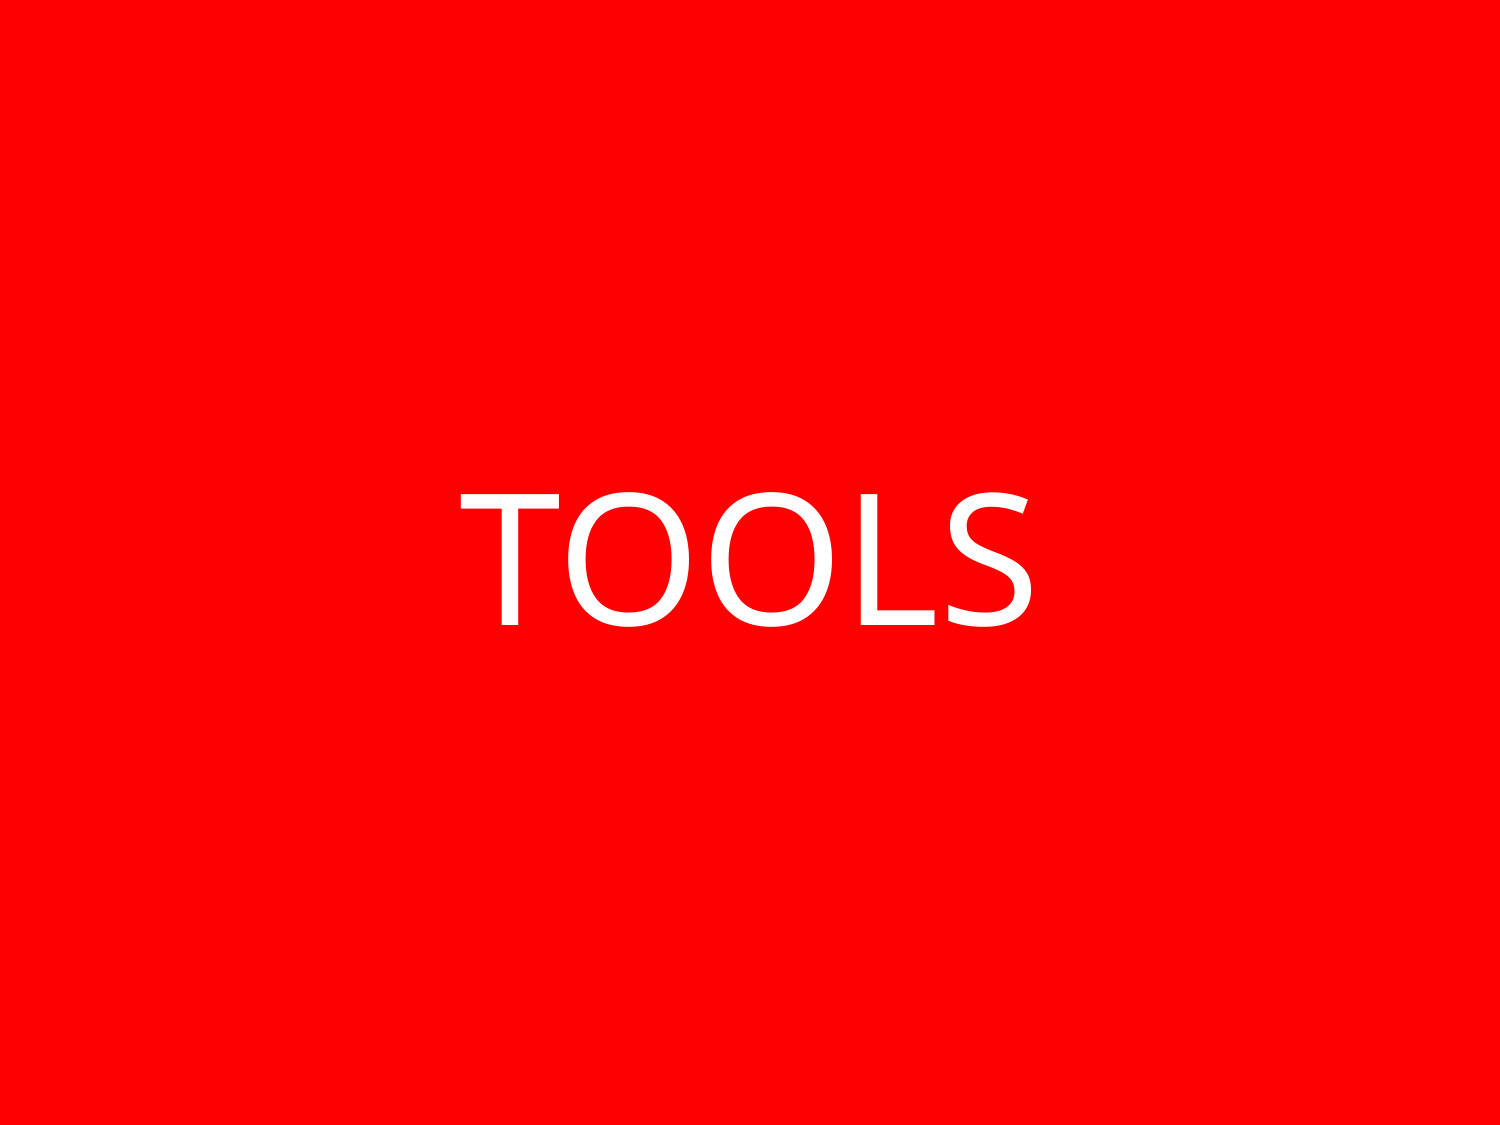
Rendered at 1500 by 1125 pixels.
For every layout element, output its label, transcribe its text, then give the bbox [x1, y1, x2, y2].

list TOOLS [0, 435, 1500, 871]
